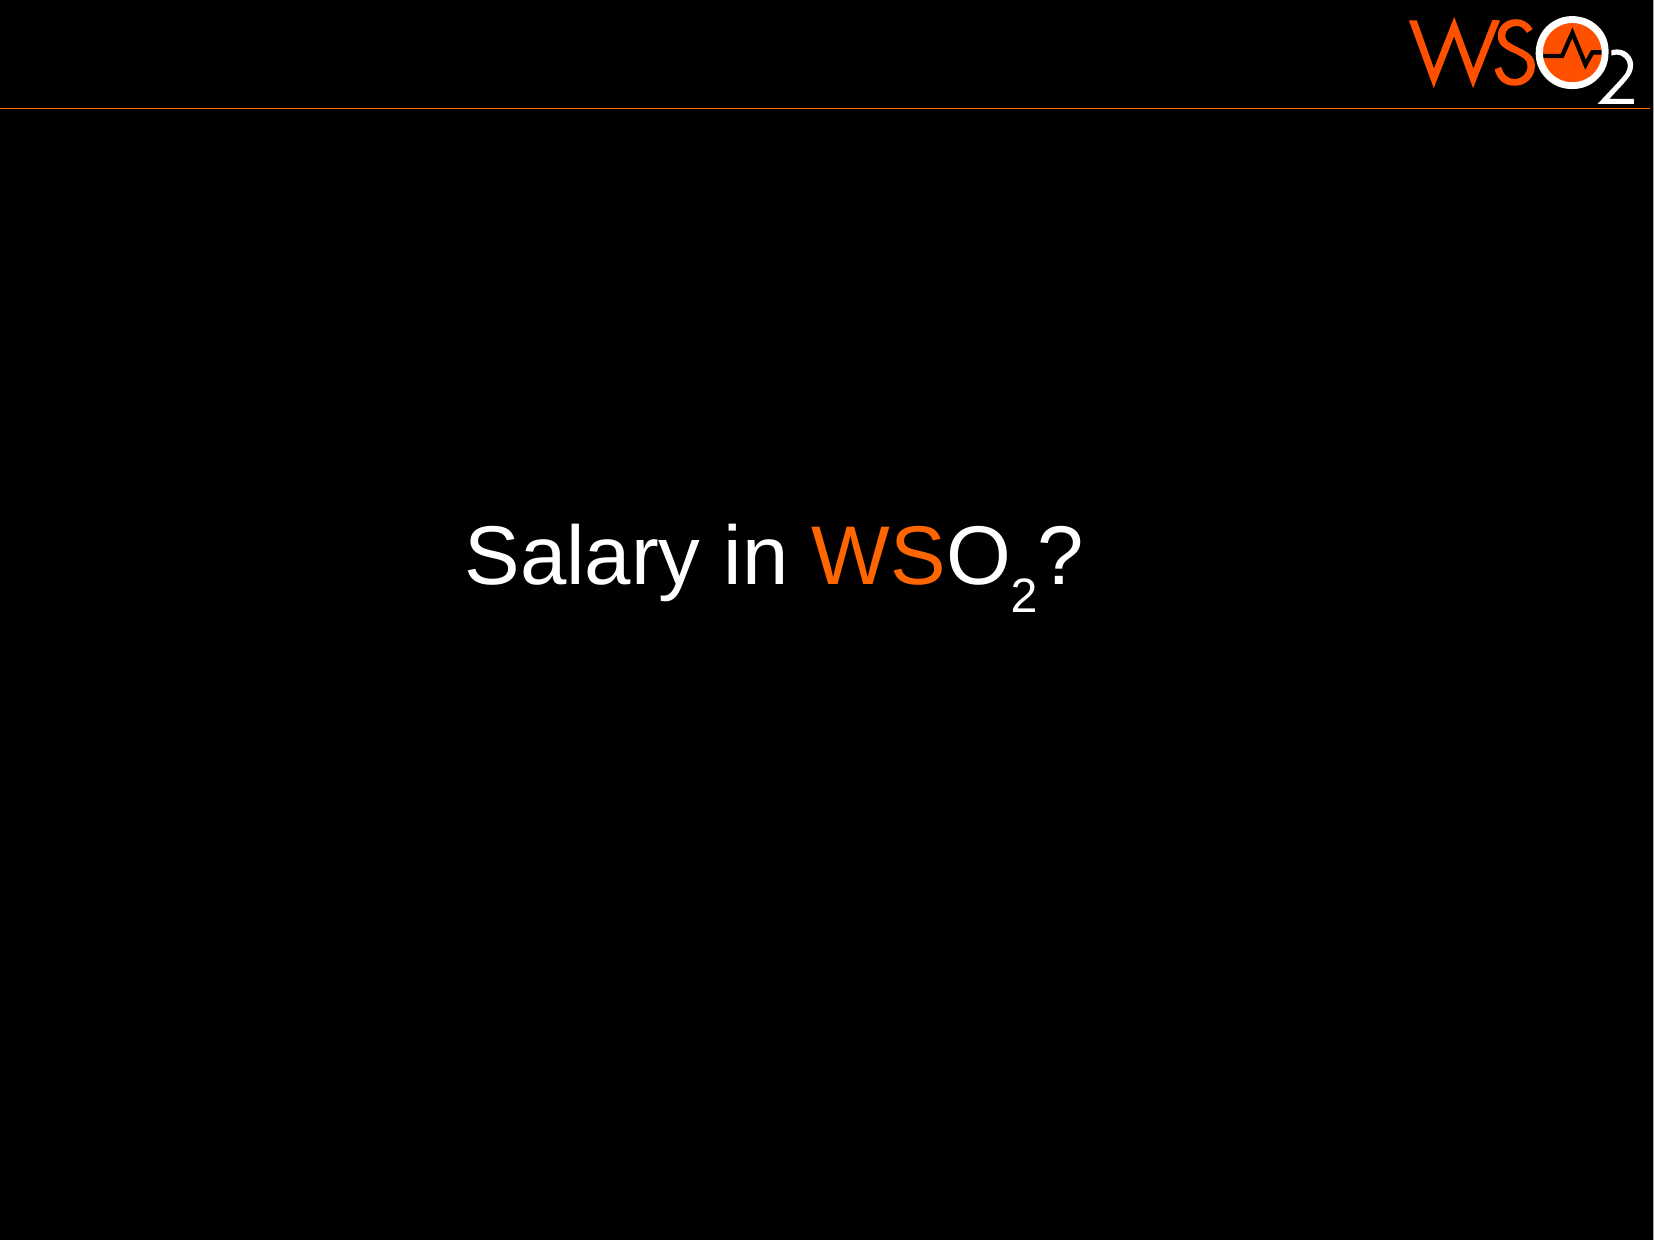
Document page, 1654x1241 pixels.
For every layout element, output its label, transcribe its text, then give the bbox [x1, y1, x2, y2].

picture [1407, 15, 1636, 106]
text_box Salary in WSO2? [450, 502, 1231, 646]
